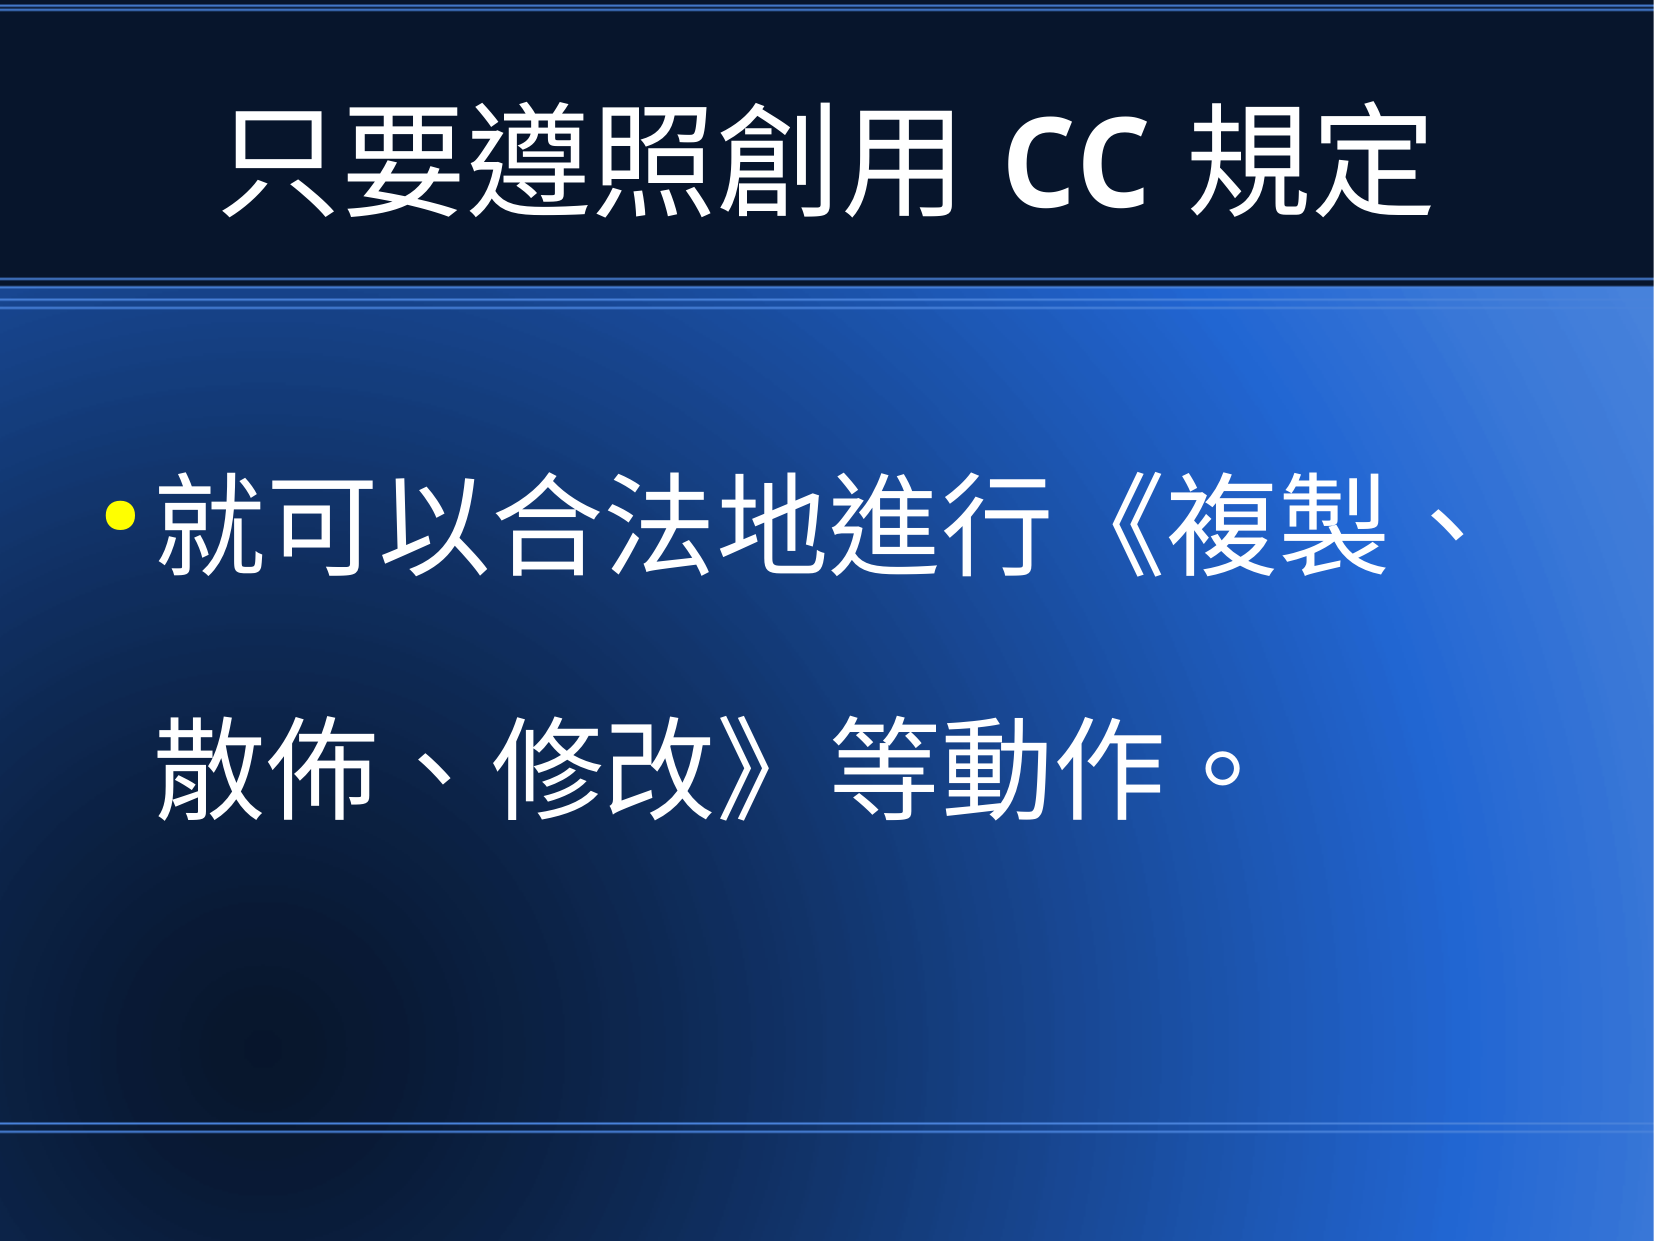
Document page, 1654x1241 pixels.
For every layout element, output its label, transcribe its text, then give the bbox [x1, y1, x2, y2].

picture [0, 0, 1654, 1241]
list 就可以合法地進行《複製、散佈、修改》等動作。 [82, 355, 1571, 1241]
title 只要遵照創用CC規定 [82, 49, 1571, 257]
